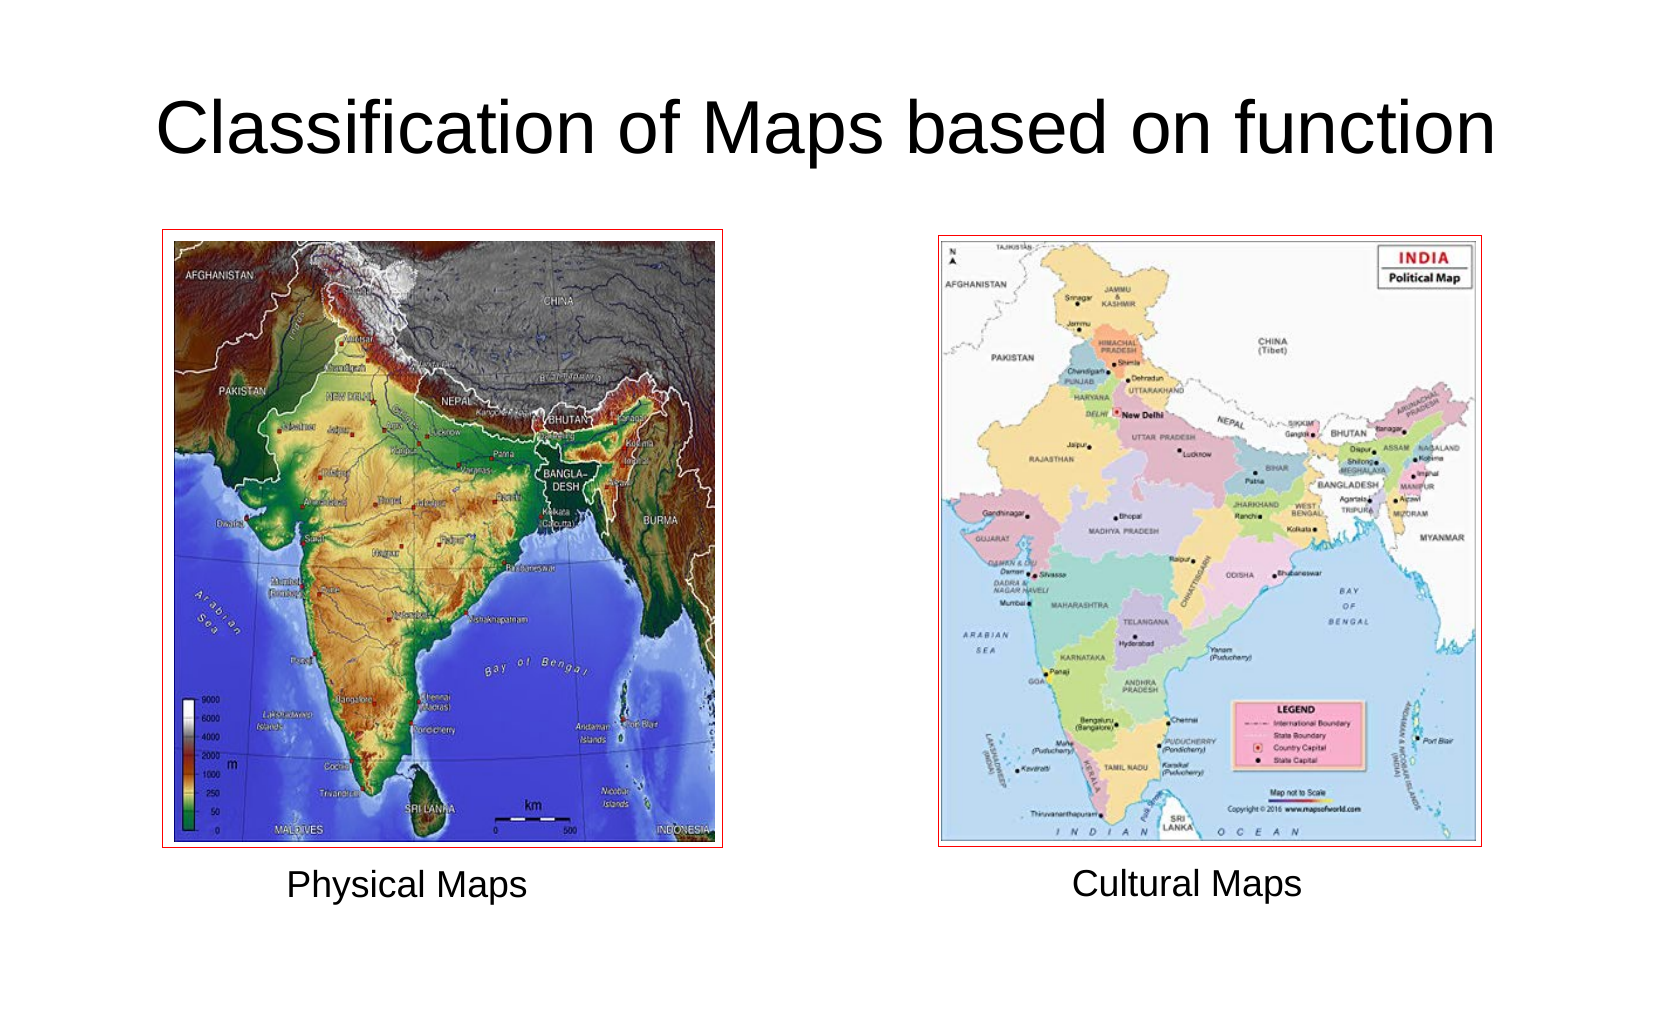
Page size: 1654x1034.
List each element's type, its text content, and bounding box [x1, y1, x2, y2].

picture [941, 241, 1476, 842]
text_box Physical Maps [271, 856, 544, 935]
picture [174, 241, 715, 842]
text_box Cultural Maps [1057, 855, 1382, 934]
title Classification of Maps based on function [82, 41, 1571, 214]
text_box [938, 235, 1482, 847]
text_box [162, 229, 723, 848]
